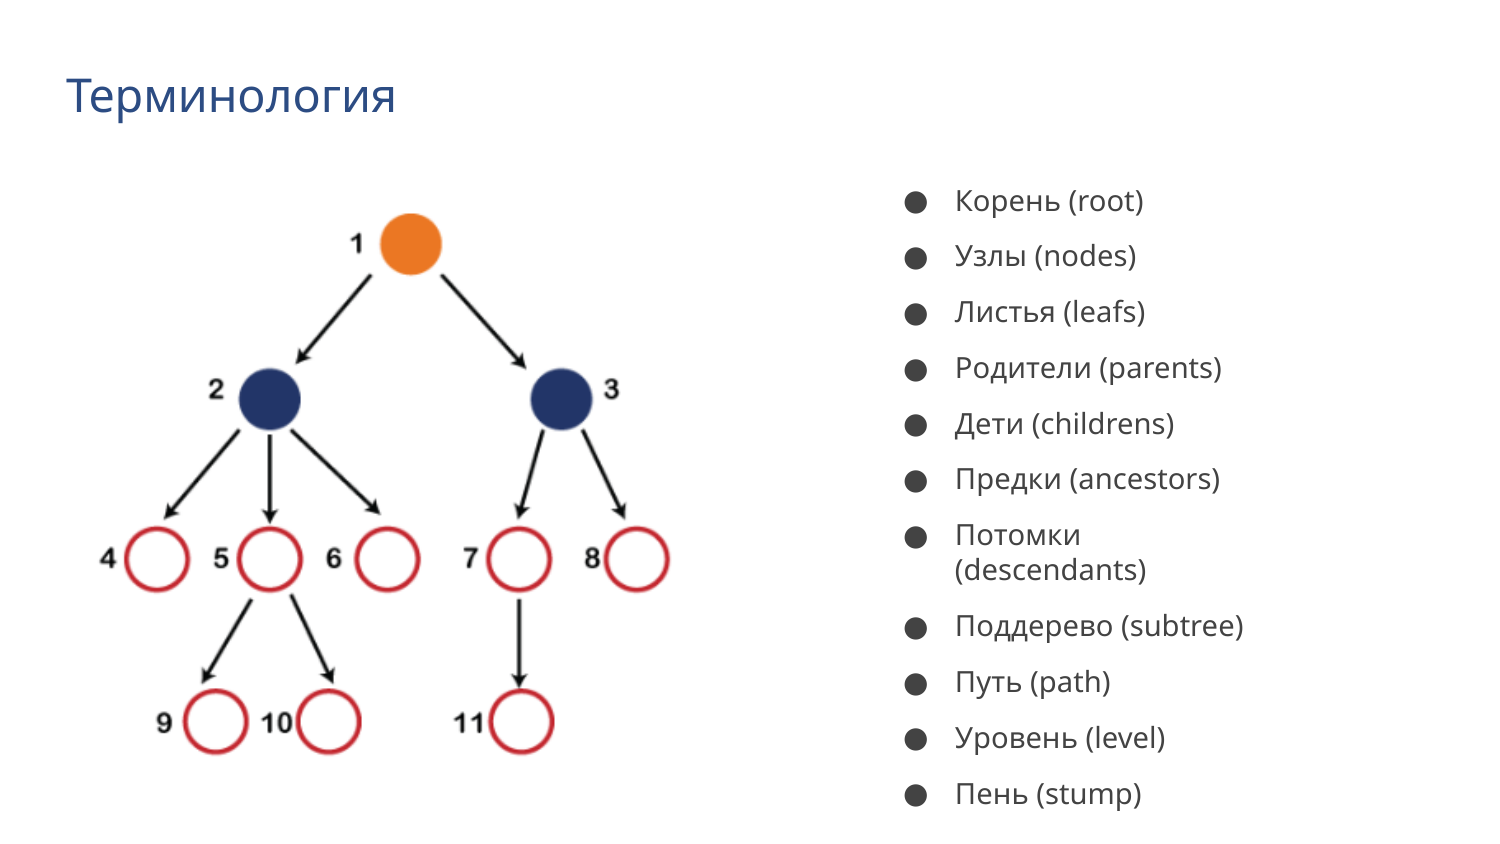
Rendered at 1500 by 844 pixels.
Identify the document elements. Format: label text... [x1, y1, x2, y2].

text_box Корень (root) Узлы (nodes) Листья (leafs) Родители (parents) Дети (childrens) Предки (ancestors) Потомки (descendants) Поддерево (subtree) Путь (path) Уровень (level) Пень (stump) [865, 166, 1290, 809]
picture [80, 171, 718, 791]
title Терминология [51, 48, 1449, 142]
